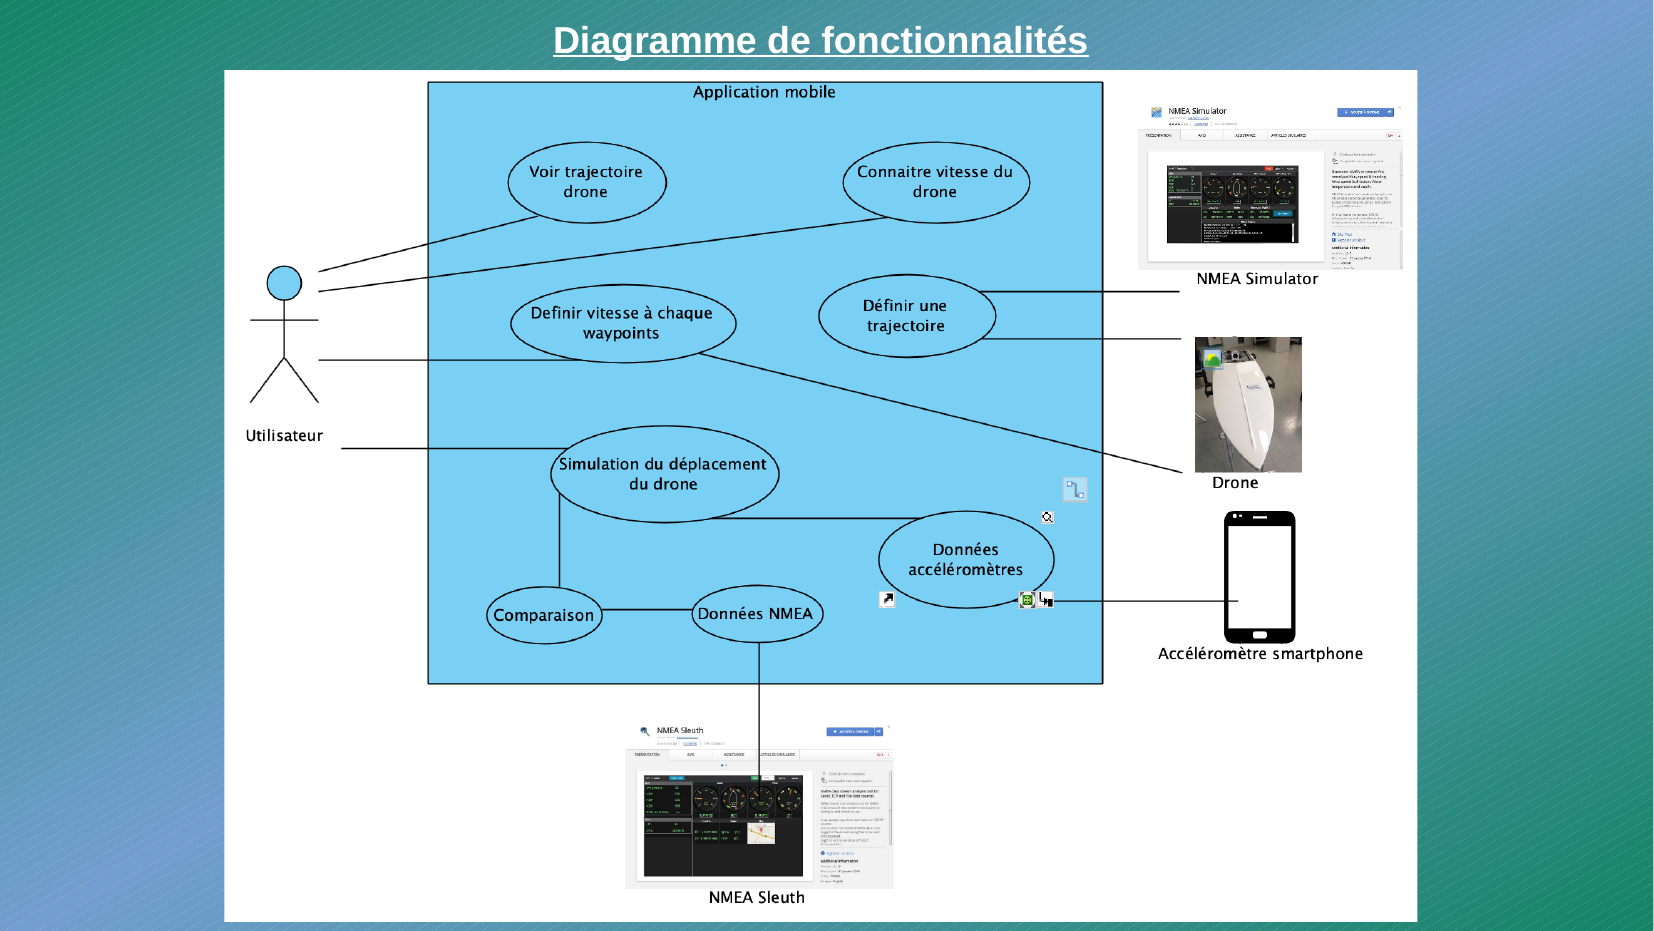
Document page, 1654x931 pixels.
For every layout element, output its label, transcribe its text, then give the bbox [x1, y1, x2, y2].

text_box Diagramme de fonctionnalités [224, 11, 1418, 69]
picture [224, 70, 1418, 922]
